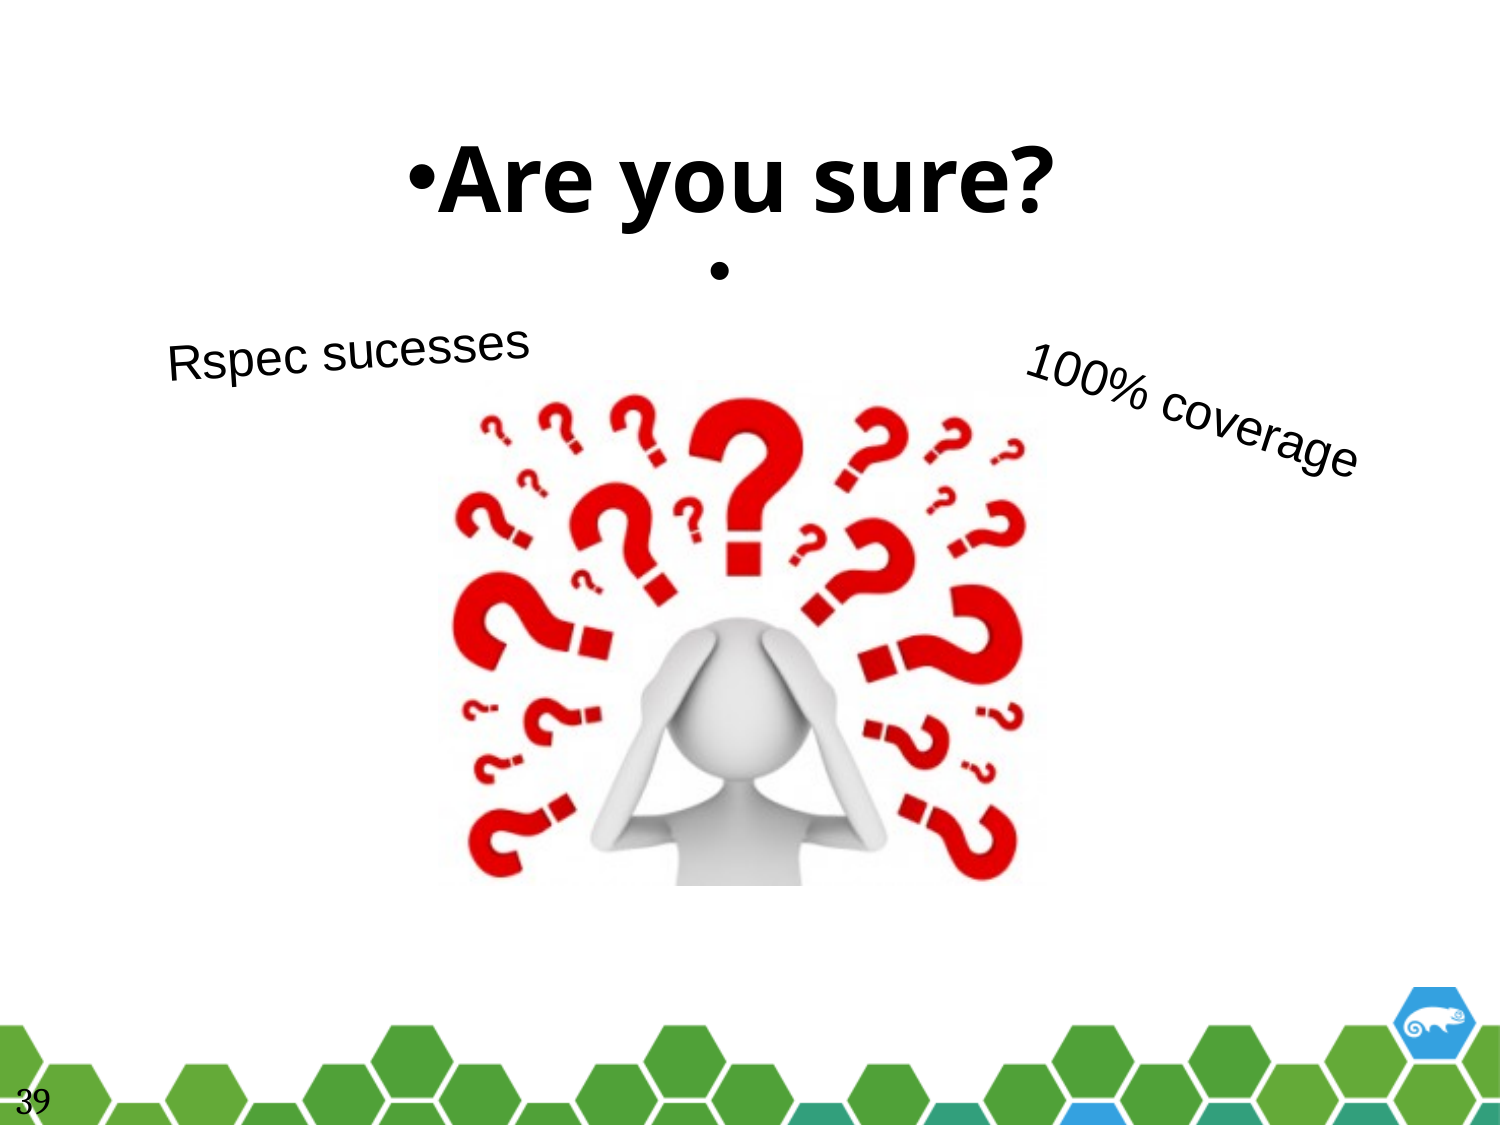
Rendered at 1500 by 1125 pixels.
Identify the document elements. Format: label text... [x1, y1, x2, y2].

text_box 100% coverage [1004, 314, 1390, 502]
text_box Rspec sucesses [149, 299, 548, 399]
text_box Are you sure? [399, 120, 1064, 272]
picture [0, 987, 1500, 1125]
picture [438, 380, 1047, 886]
